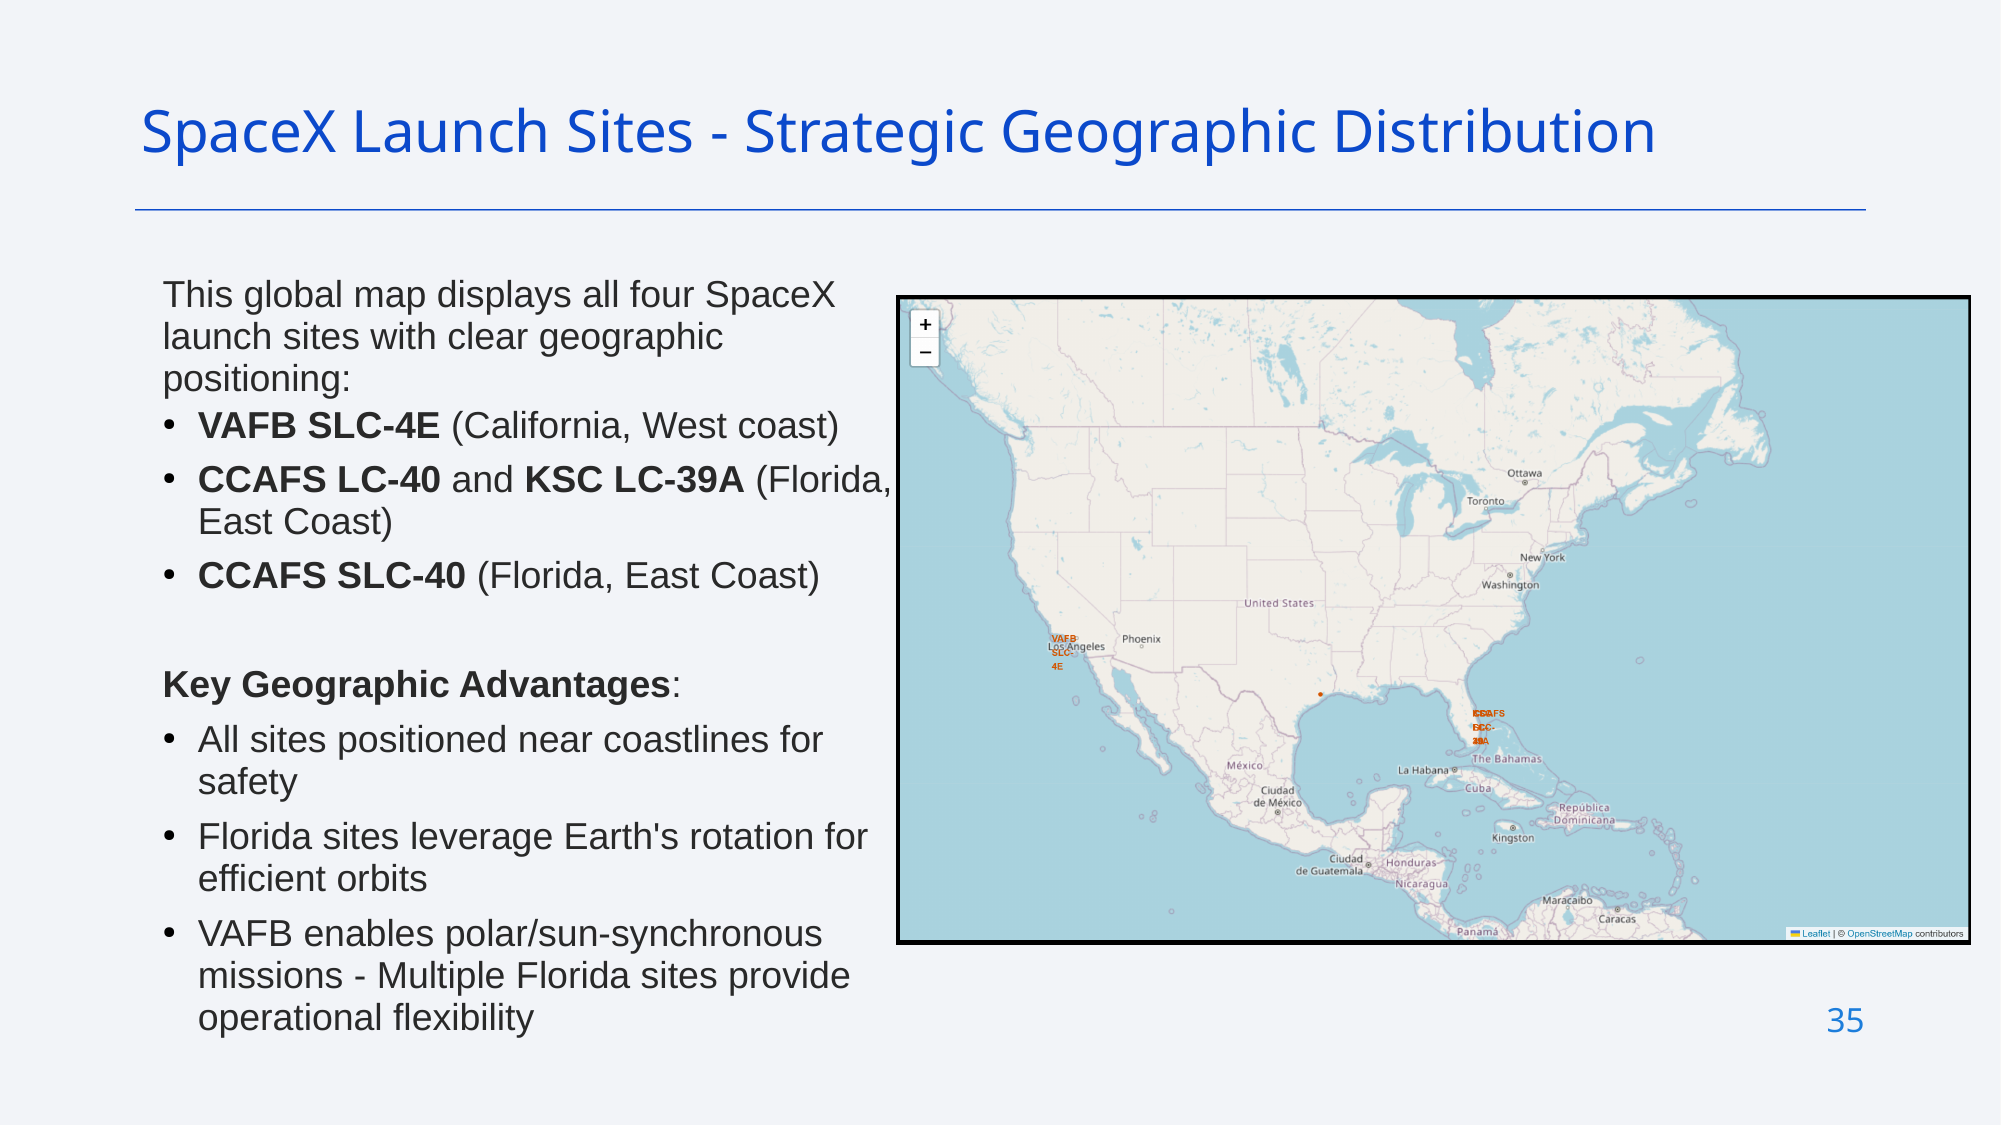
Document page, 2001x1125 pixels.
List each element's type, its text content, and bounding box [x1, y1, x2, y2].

text_box SpaceX Launch Sites - Strategic Geographic Distribution [126, 88, 1852, 179]
picture [0, 0, 2001, 1125]
text_box This global map displays all four SpaceX launch sites with clear geographic positioning: VAFB SLC-4E (California, West coast) CCAFS LC-40 and KSC LC-39A (Florida, East Coast) CCAFS SLC-40 (Florida, East Coast) Key Geographic Advantages: All sites positioned near coastlines for safety Florida sites leverage Earth's rotation for efficient orbits VAFB enables polar/sun-synchronous missions - Multiple Florida sites provide operational flexibility [147, 265, 916, 1118]
